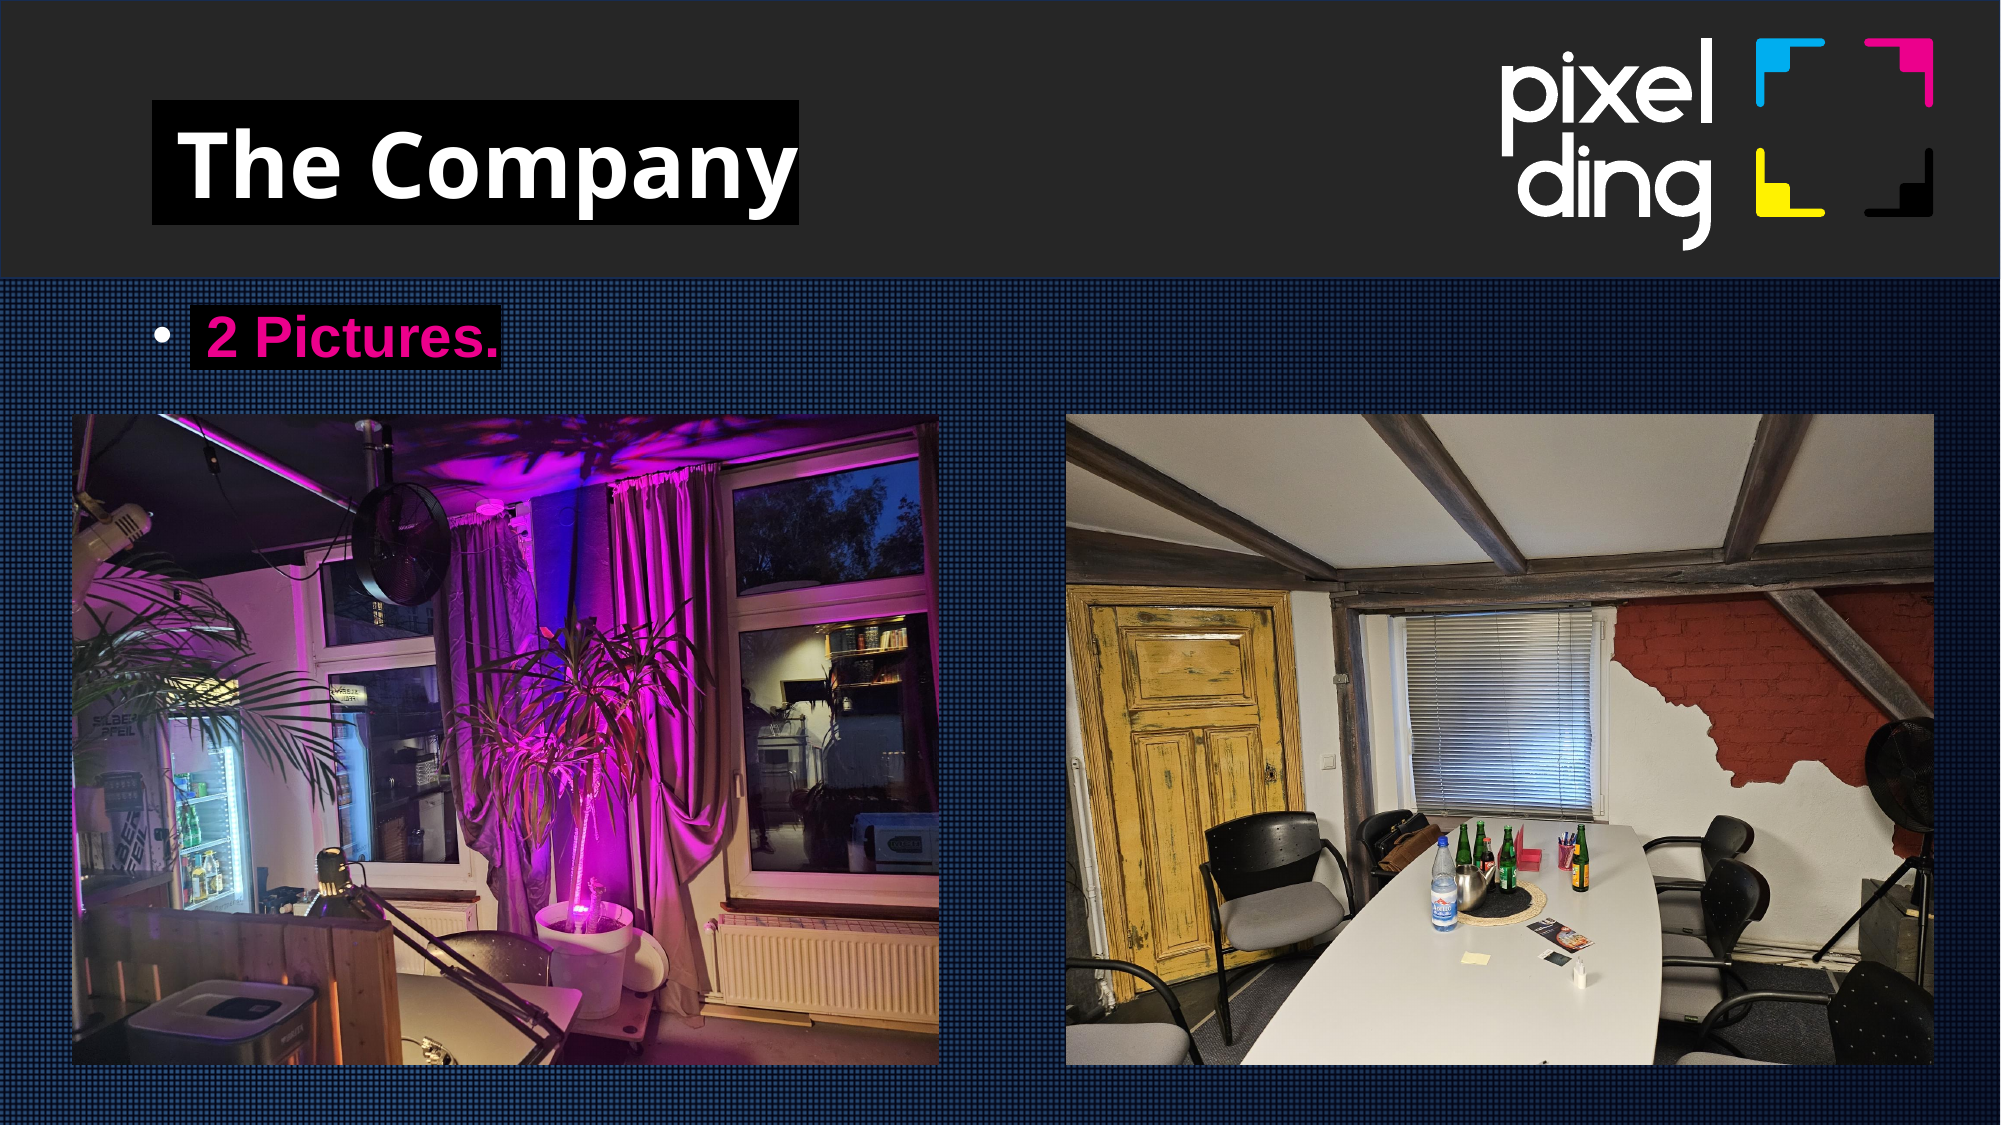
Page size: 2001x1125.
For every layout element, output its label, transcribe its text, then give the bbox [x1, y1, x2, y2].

picture [72, 414, 939, 1065]
list 2 Pictures. [137, 299, 1863, 1014]
title The Company [137, 59, 1863, 278]
picture [1066, 414, 1934, 1065]
